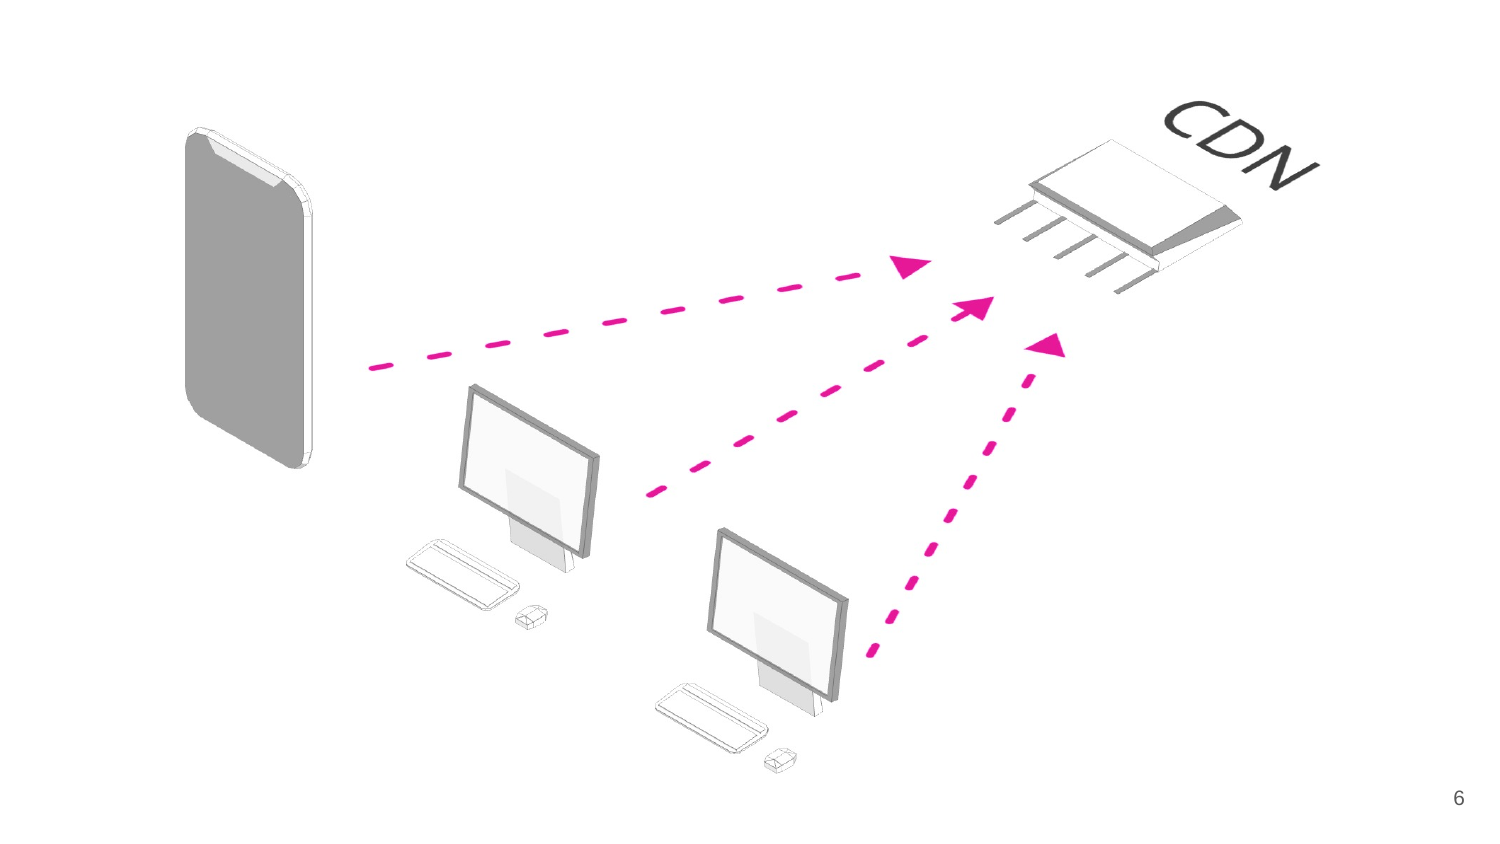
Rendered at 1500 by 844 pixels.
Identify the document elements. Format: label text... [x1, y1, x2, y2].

picture [144, 55, 1356, 819]
slide_number <number> [1389, 764, 1480, 830]
